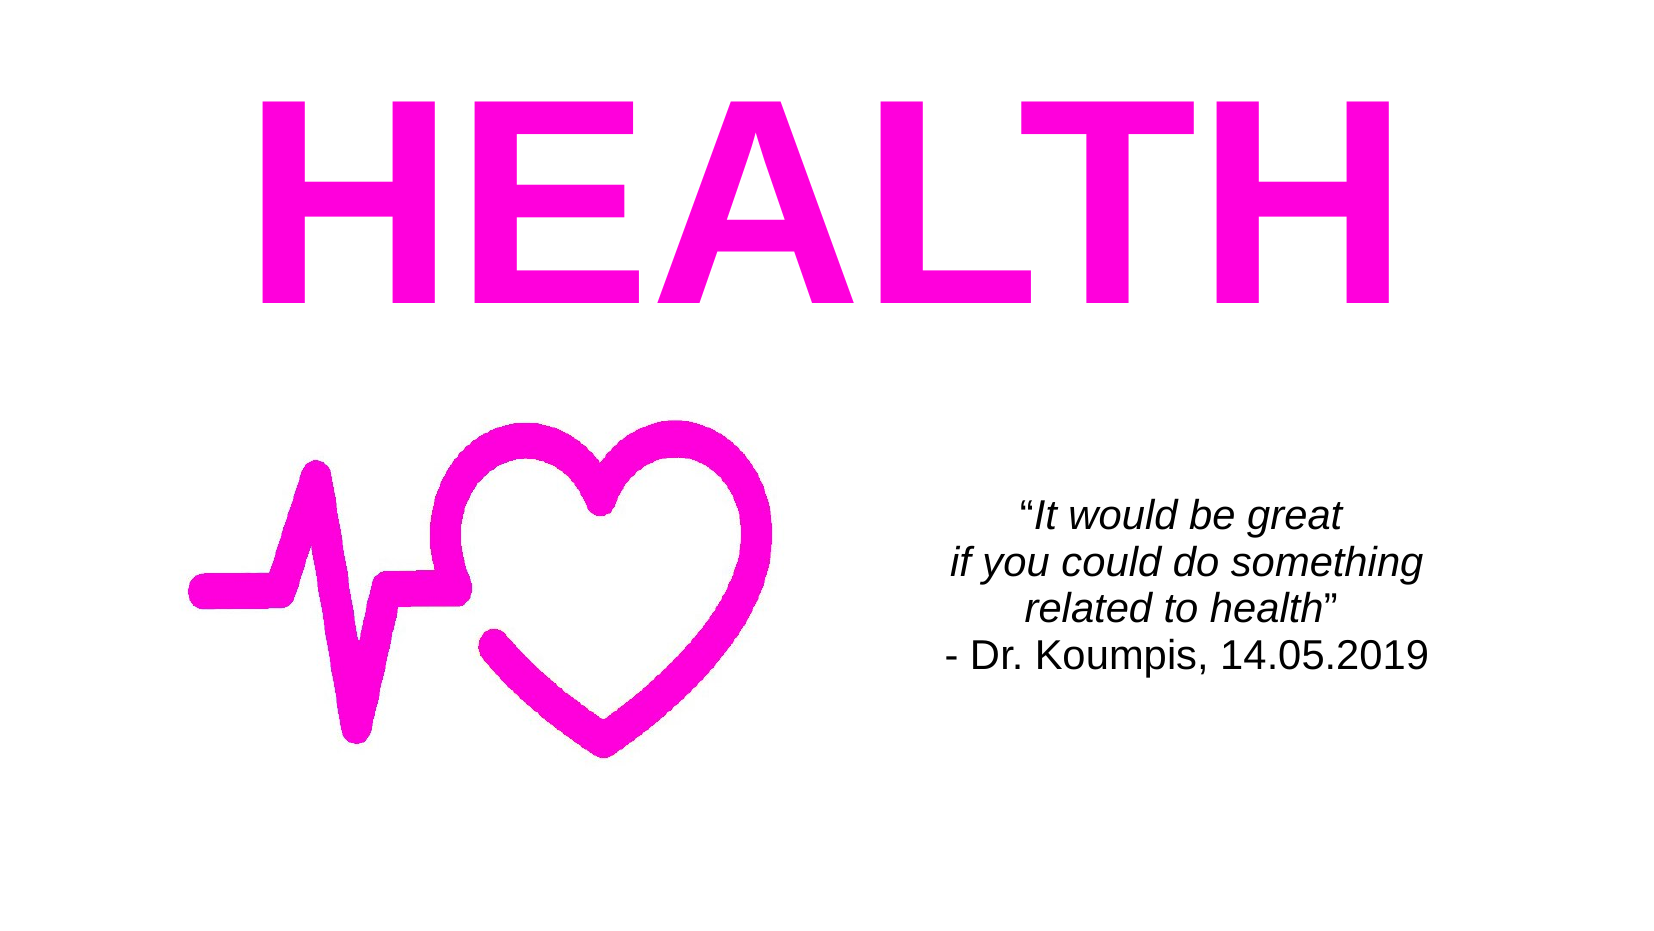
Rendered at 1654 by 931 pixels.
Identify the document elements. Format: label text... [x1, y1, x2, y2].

picture [165, 390, 796, 780]
list “It would be great if you could do something related to health” - Dr. Koumpis, 14.05.2019 [843, 405, 1531, 766]
title HEALTH [82, 38, 1571, 366]
